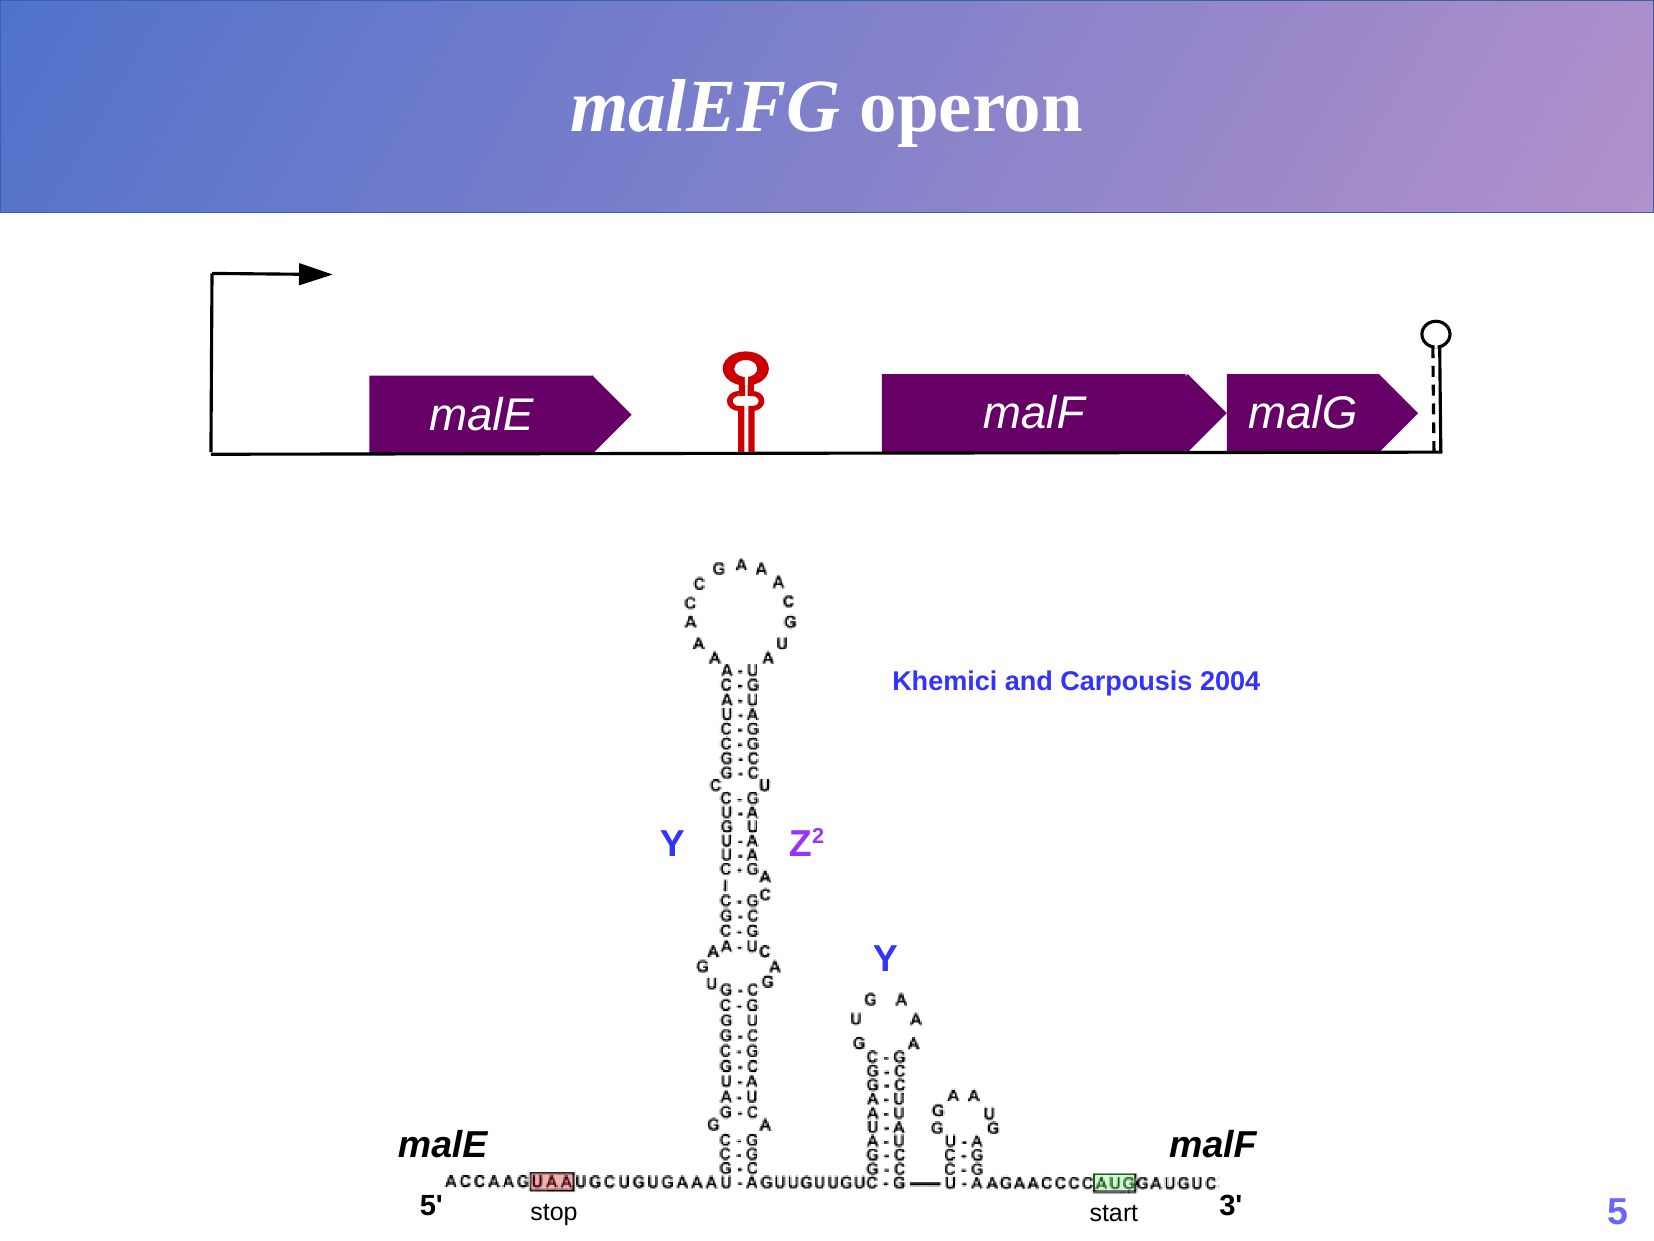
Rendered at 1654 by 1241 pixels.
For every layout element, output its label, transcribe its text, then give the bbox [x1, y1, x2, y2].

text_box [1379, 374, 1419, 450]
text_box malF [1154, 1116, 1283, 1173]
text_box Y [644, 815, 695, 873]
picture [416, 545, 1238, 1195]
text_box [722, 351, 769, 453]
text_box Khemici and Carpousis 2004 [877, 658, 1280, 704]
title malEFG operon [82, 23, 1571, 189]
text_box [553, 375, 632, 452]
text_box malE [383, 1116, 512, 1173]
text_box 3' [1204, 1181, 1265, 1229]
text_box [1421, 321, 1451, 349]
text_box 5' [404, 1181, 465, 1229]
text_box malF [881, 374, 1186, 451]
text_box malE [369, 375, 592, 452]
text_box stop [515, 1190, 611, 1234]
text_box [1148, 374, 1226, 451]
text_box Y [858, 930, 908, 988]
text_box malG [1226, 374, 1379, 450]
text_box [1093, 1173, 1135, 1191]
text_box start [1074, 1191, 1170, 1235]
text_box [531, 1173, 573, 1190]
text_box 5 [1592, 1183, 1641, 1241]
text_box Z2 [774, 815, 854, 874]
